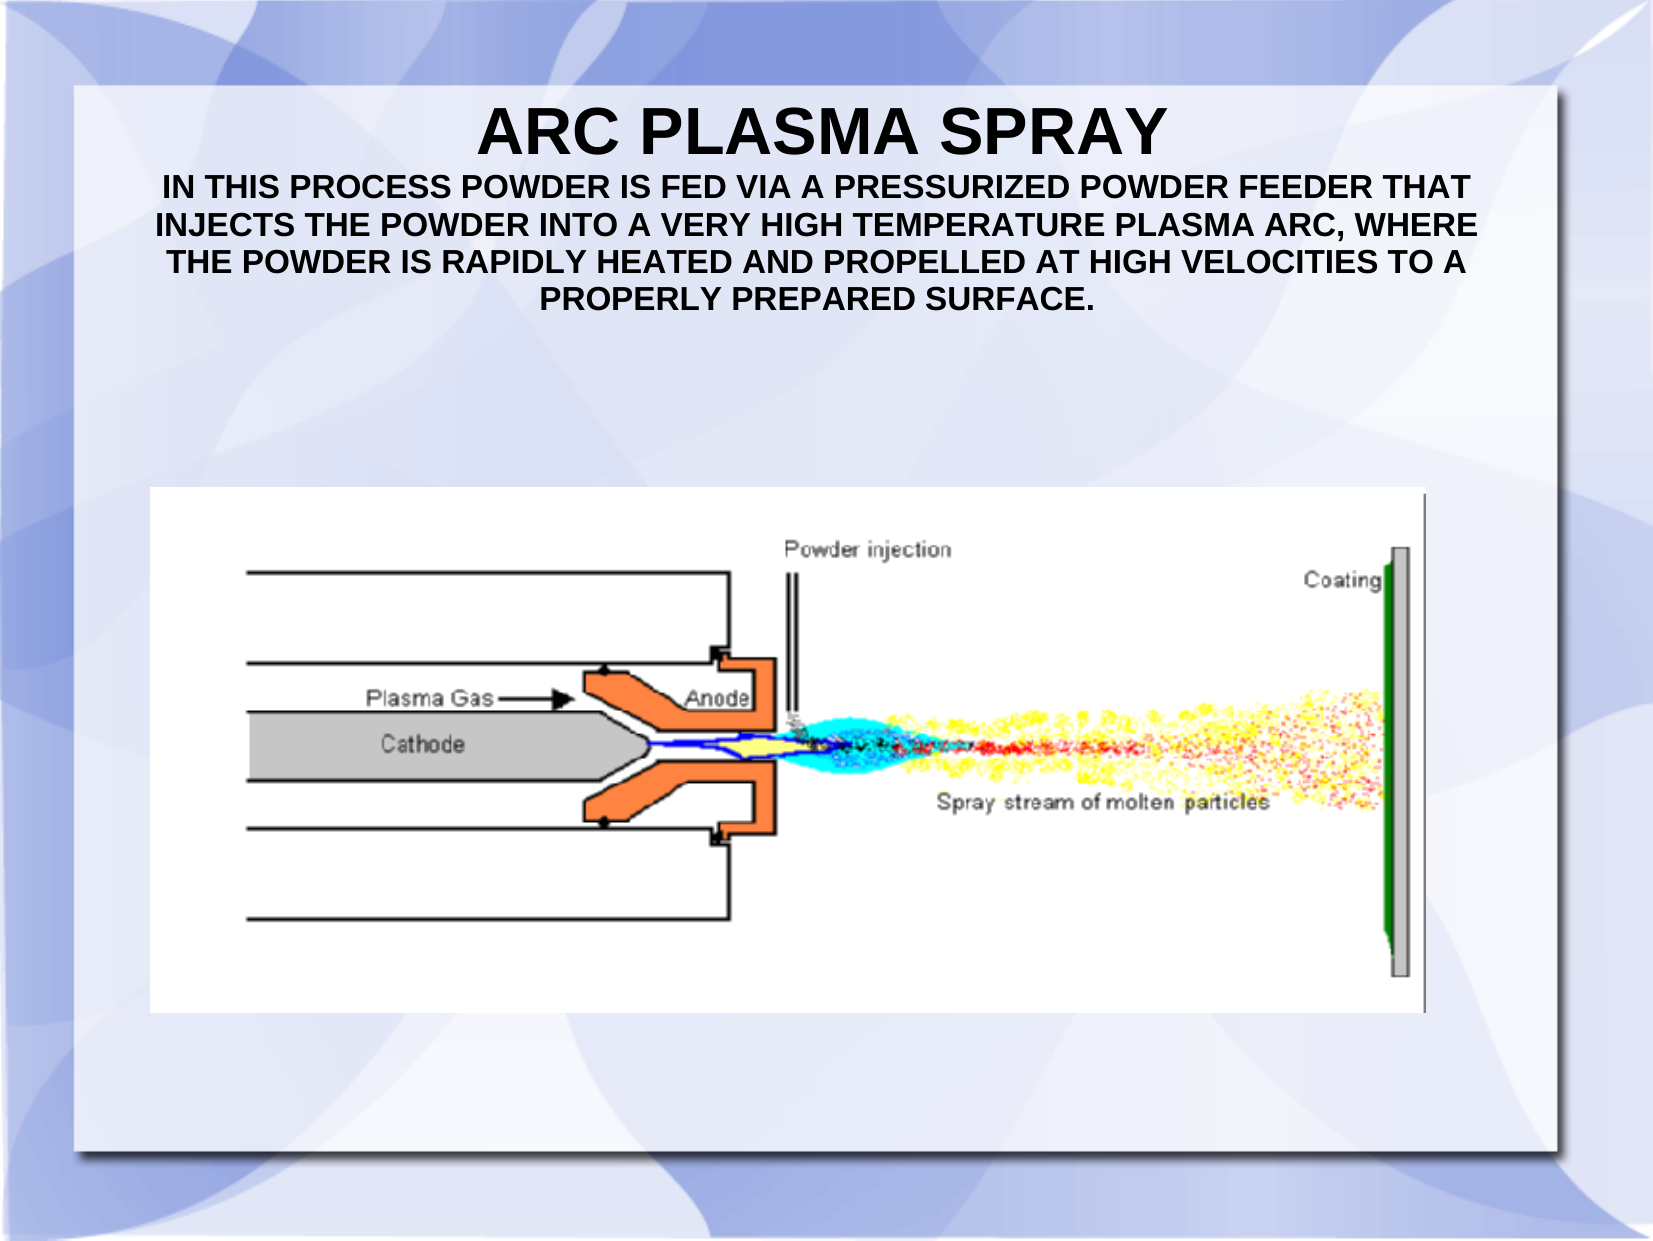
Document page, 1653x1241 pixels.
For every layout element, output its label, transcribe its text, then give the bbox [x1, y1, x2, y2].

title ARC PLASMA SPRAY IN THIS PROCESS POWDER IS FED VIA A PRESSURIZED POWDER FEEDER THAT INJECTS THE POWDER INTO A VERY HIGH TEMPERATURE PLASMA ARC, WHERE THE POWDER IS RAPIDLY HEATED AND PROPELLED AT HIGH VELOCITIES TO A PROPERLY PREPARED SURFACE. [135, 0, 1501, 413]
picture [0, 0, 1653, 1241]
